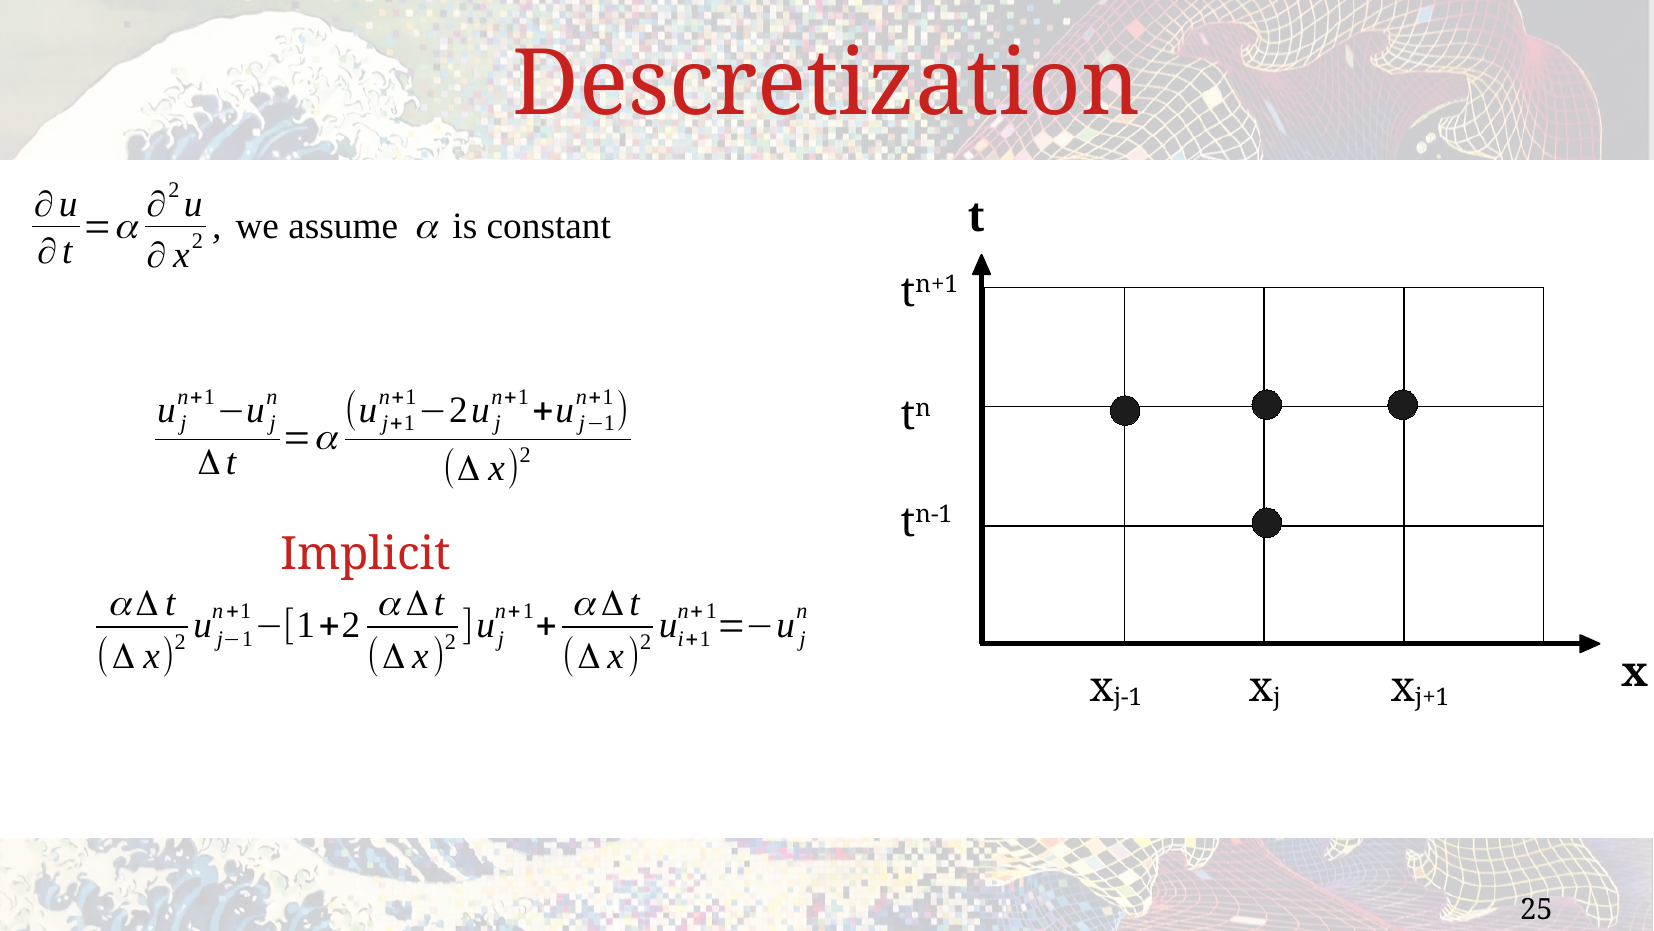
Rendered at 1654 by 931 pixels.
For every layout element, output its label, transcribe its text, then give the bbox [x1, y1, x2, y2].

text_box tn-1 [885, 484, 1004, 556]
table_cell [1265, 407, 1403, 525]
text_box xj-1 [1074, 649, 1193, 721]
chart [88, 582, 814, 680]
text_box x [1606, 634, 1654, 691]
text_box tn+1 [885, 253, 1004, 325]
table_header [1265, 288, 1403, 406]
table_header [1405, 288, 1543, 406]
text_box [1252, 507, 1282, 538]
title Descretization [0, 1, 1654, 157]
text_box [1110, 395, 1140, 426]
text_box tn [885, 377, 1004, 449]
chart [24, 177, 621, 277]
text_box t [953, 179, 997, 237]
table_cell [1265, 527, 1403, 641]
text_box Implicit [265, 513, 603, 582]
text_box xj [1234, 649, 1353, 721]
table_cell [985, 527, 1124, 641]
text_box [1251, 389, 1282, 420]
table_cell [985, 407, 1124, 525]
table_cell [1125, 527, 1263, 641]
table_header [985, 288, 1124, 406]
table_header [1125, 288, 1263, 406]
table_cell [1405, 527, 1543, 641]
table_cell [1125, 407, 1263, 525]
table_cell [1405, 407, 1543, 525]
chart [147, 383, 639, 492]
text_box xj+1 [1375, 649, 1495, 721]
text_box [1387, 389, 1418, 420]
